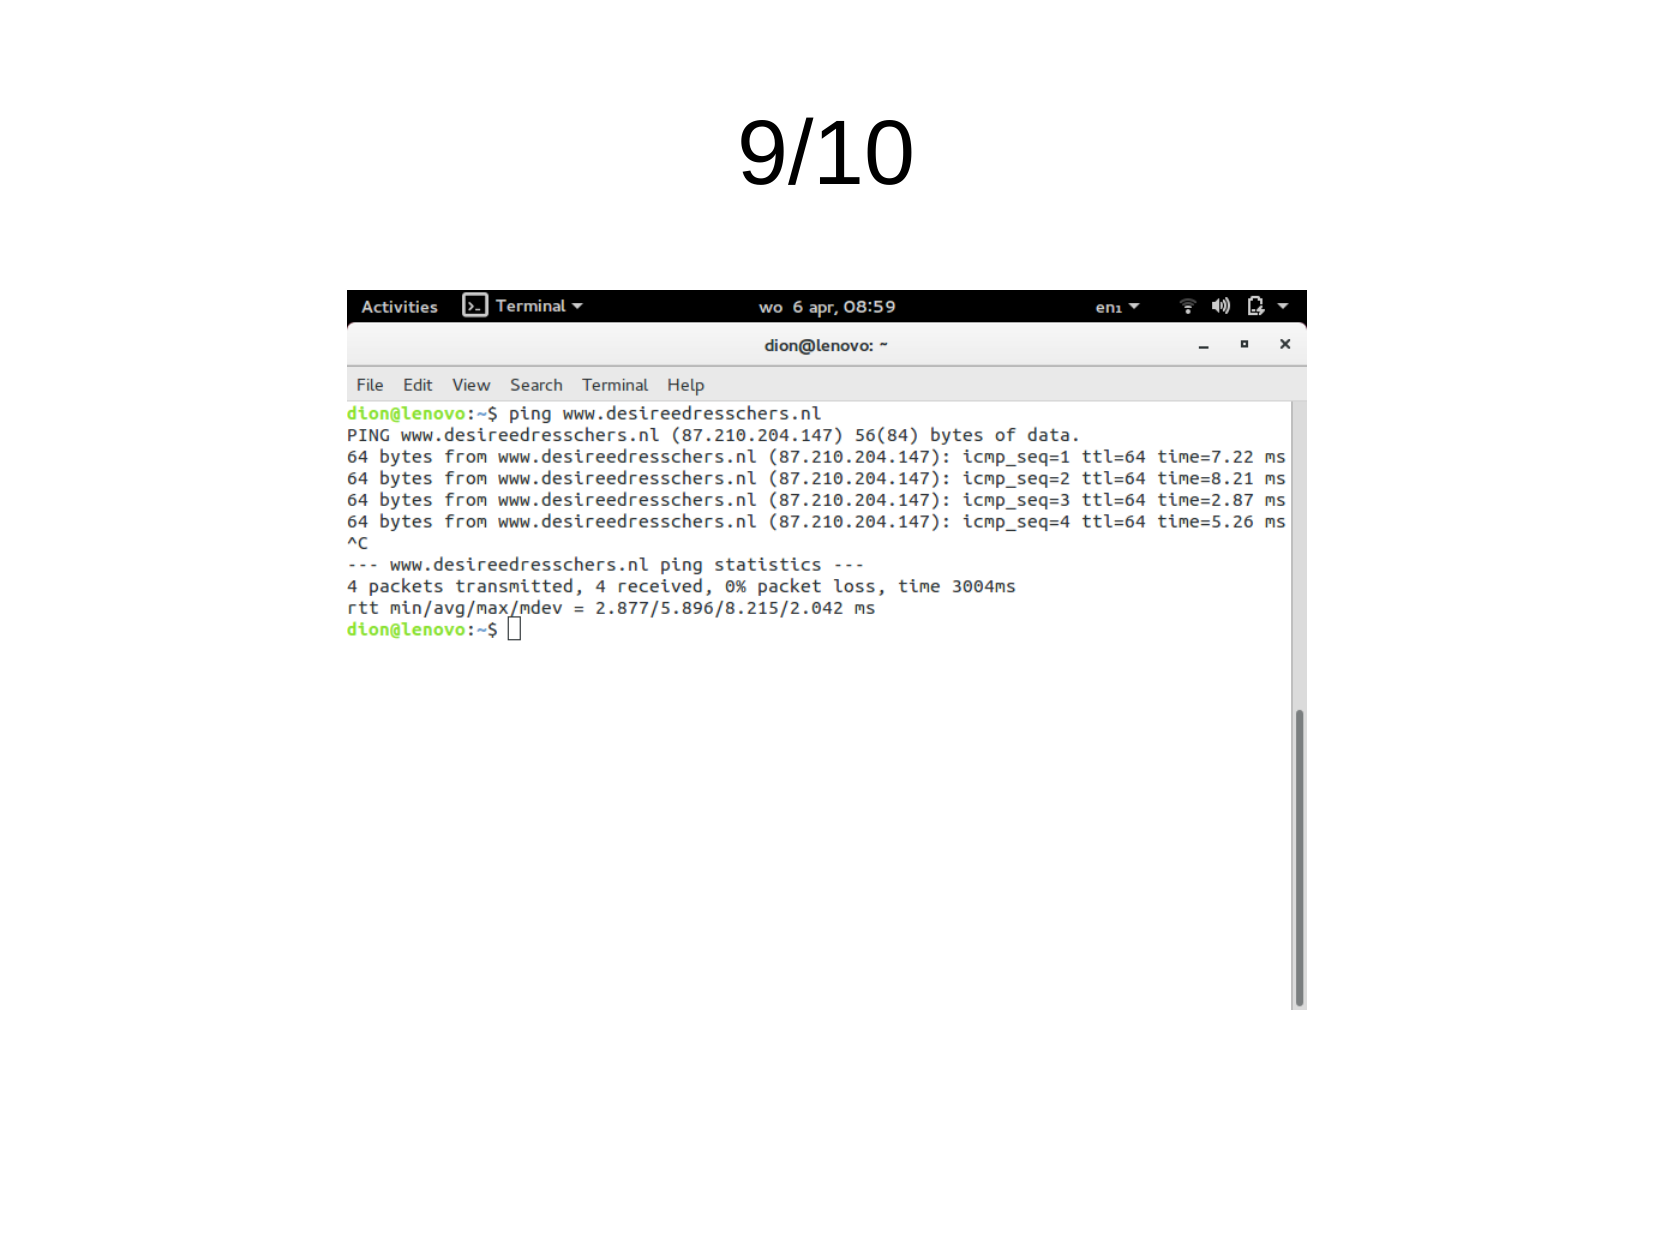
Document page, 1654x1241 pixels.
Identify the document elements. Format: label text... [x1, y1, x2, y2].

title 9/10 [82, 49, 1571, 257]
picture [347, 290, 1307, 1010]
